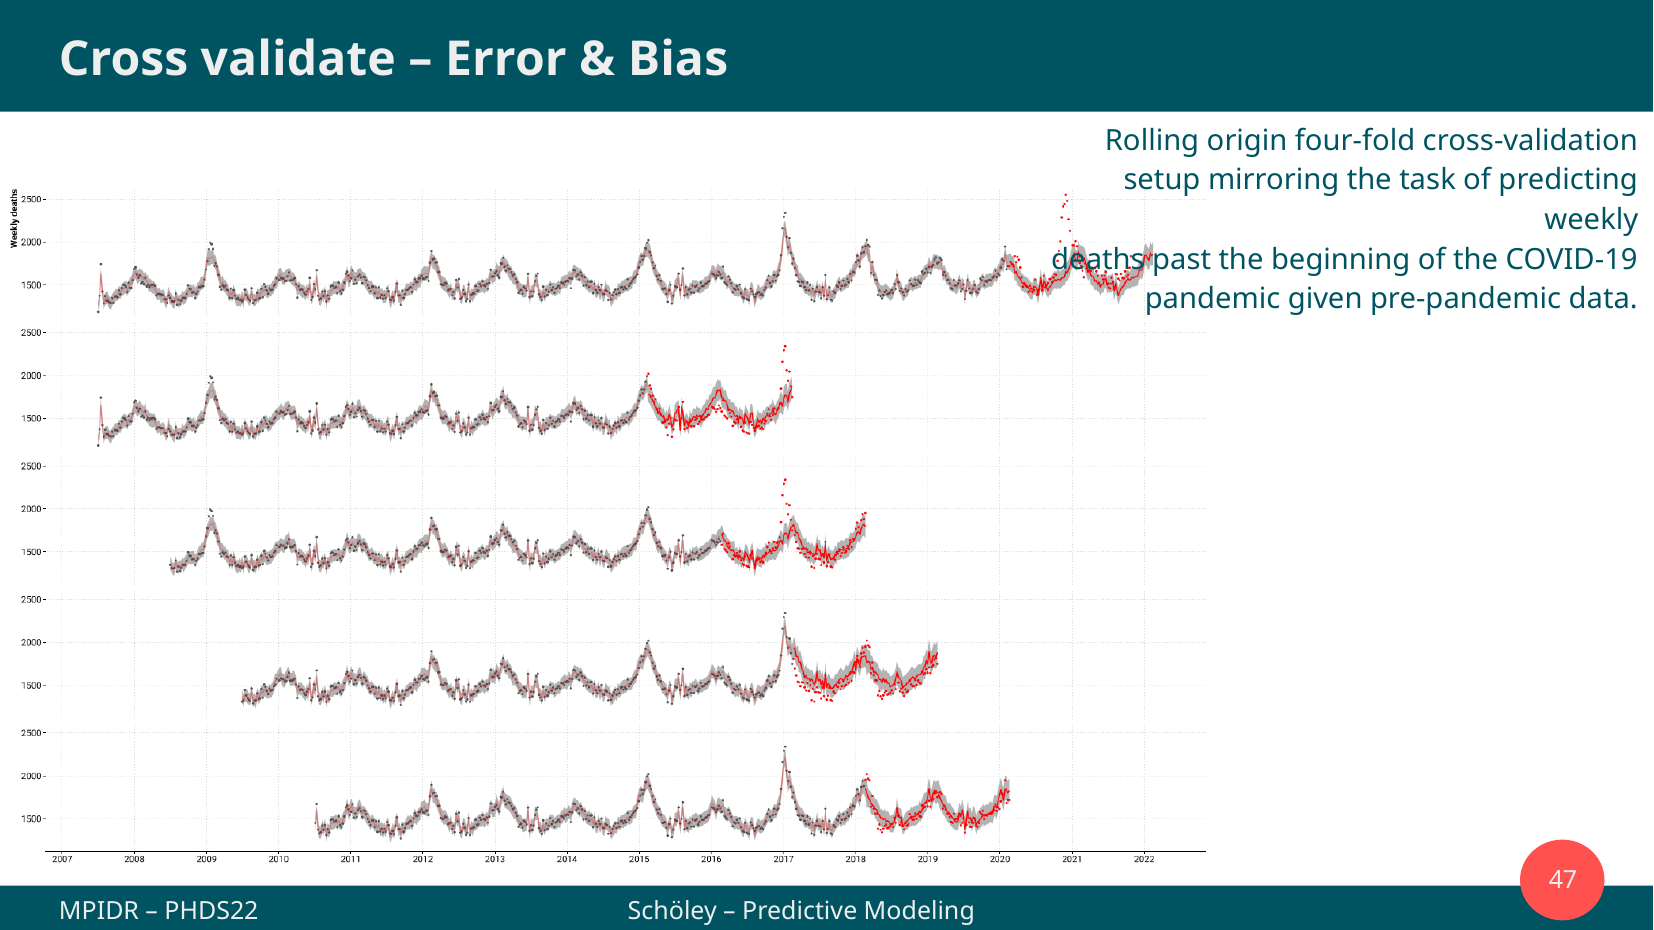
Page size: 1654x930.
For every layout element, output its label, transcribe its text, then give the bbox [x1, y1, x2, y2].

text_box Rolling origin four-fold cross-validation setup mirroring the task of predicting weekly deaths past the beginning of the COVID-19 pandemic given pre-pandemic data. [1023, 111, 1653, 403]
title Cross validate – Error & Bias [58, 0, 1594, 117]
picture [9, 180, 1207, 864]
